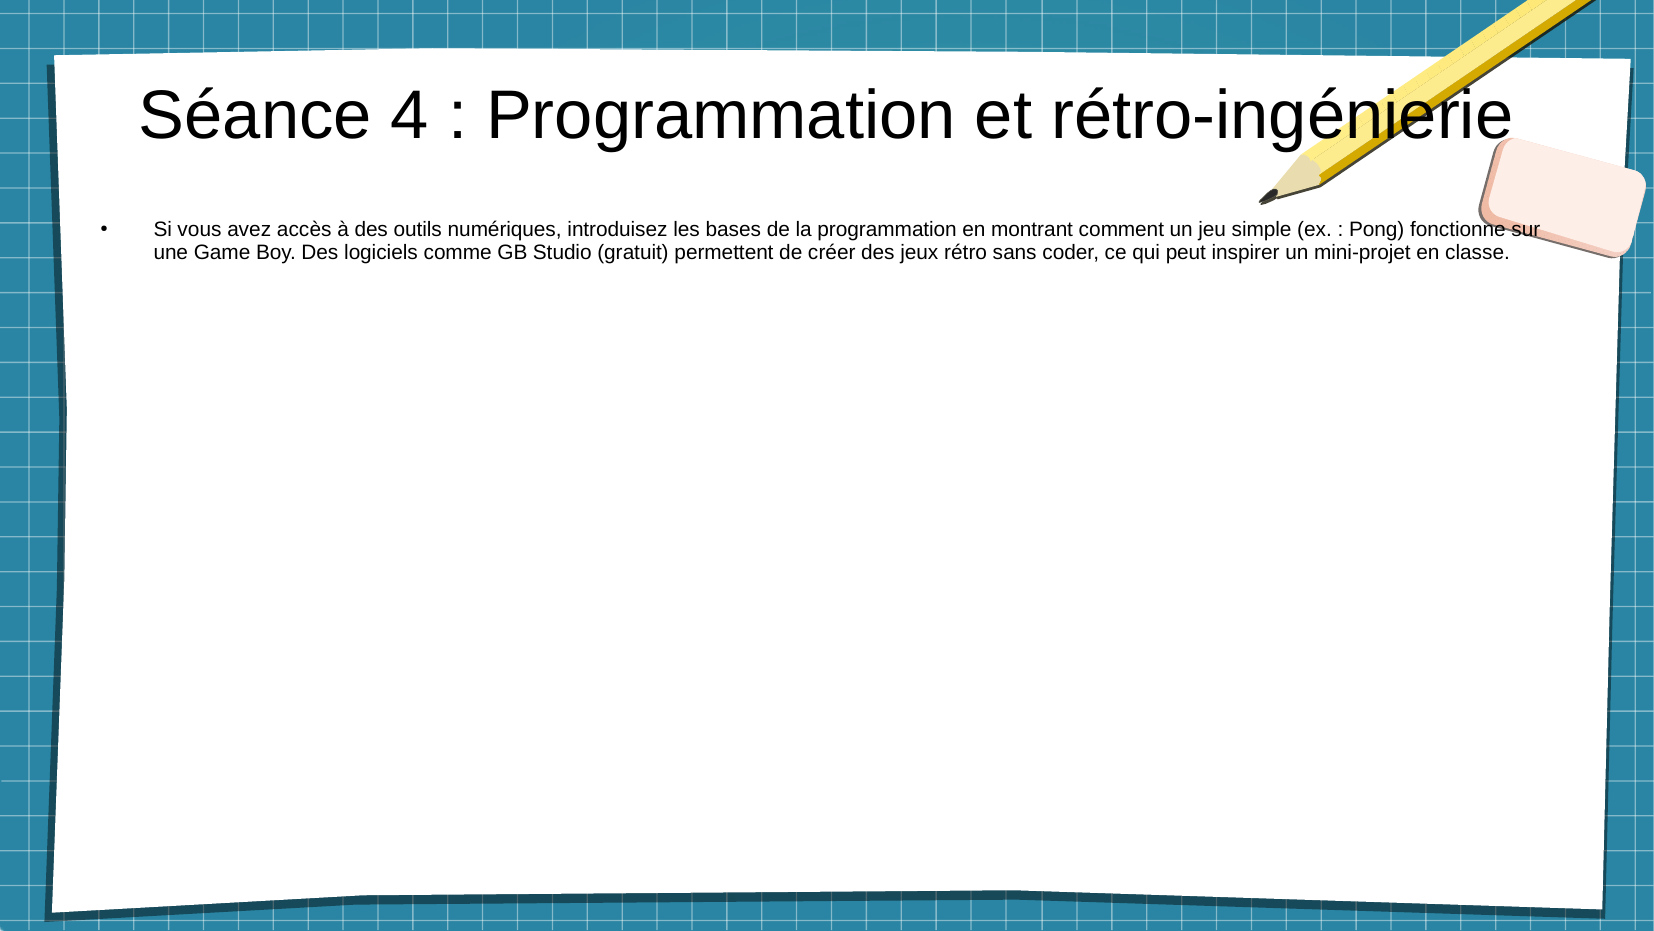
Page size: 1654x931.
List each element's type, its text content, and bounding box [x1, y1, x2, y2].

title Séance 4 : Programmation et rétro-ingénierie [82, 37, 1571, 193]
list Si vous avez accès à des outils numériques, introduisez les bases de la programmation en montrant comment un jeu simple (ex. : Pong) fonctionne sur une Game Boy. Des logiciels comme GB Studio (gratuit) permettent de créer des jeux rétro sans coder, ce qui peut inspirer un mini-projet en classe. [82, 217, 1571, 758]
